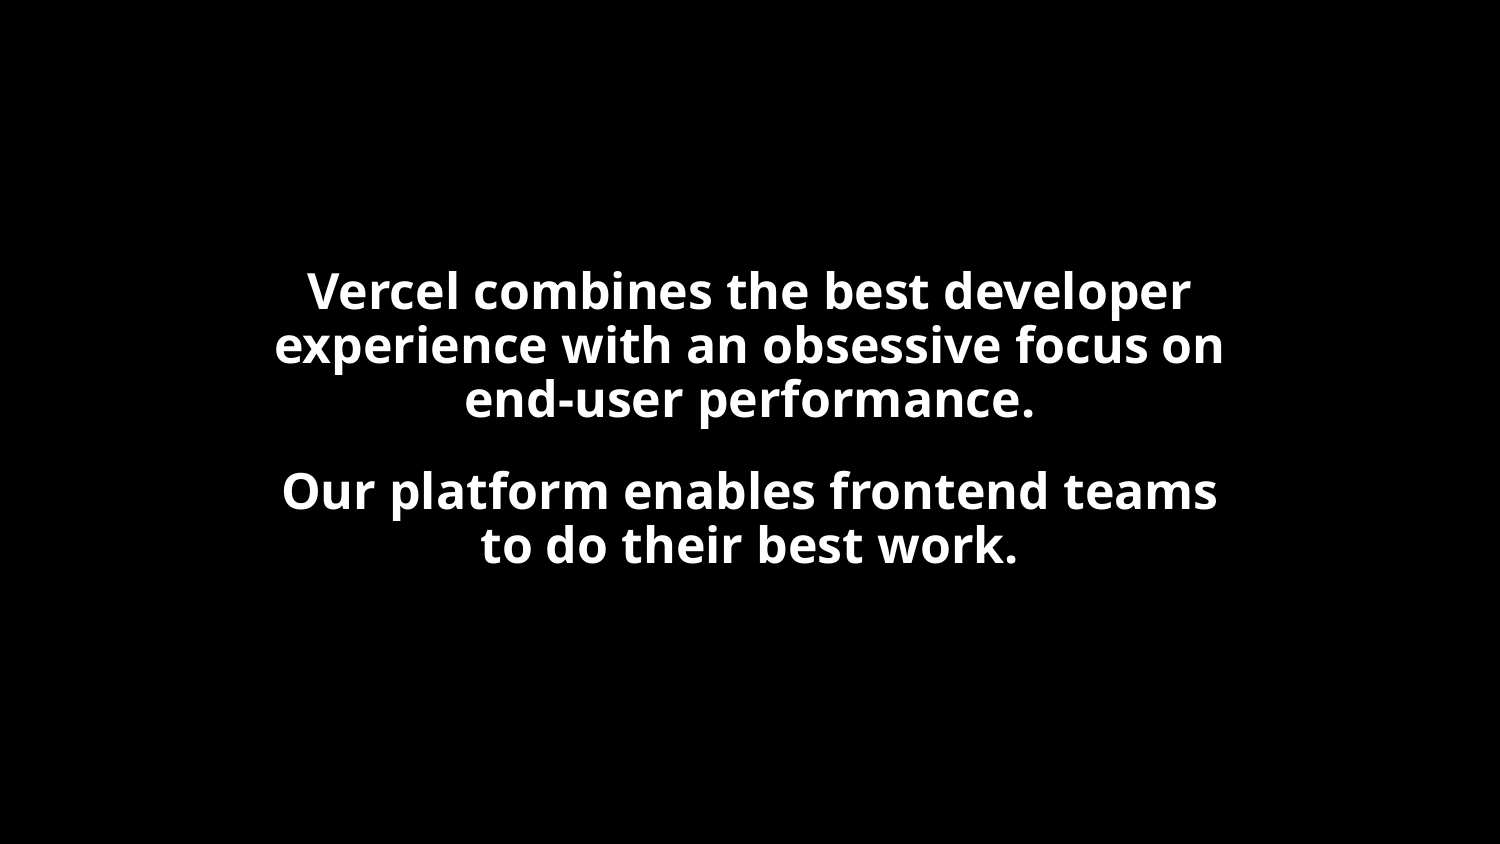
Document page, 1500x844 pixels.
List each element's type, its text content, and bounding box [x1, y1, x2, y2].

text_box Vercel combines the best developer experience with an obsessive focus on end-user performance. Our platform enables frontend teams to do their best work. [257, 266, 1243, 575]
